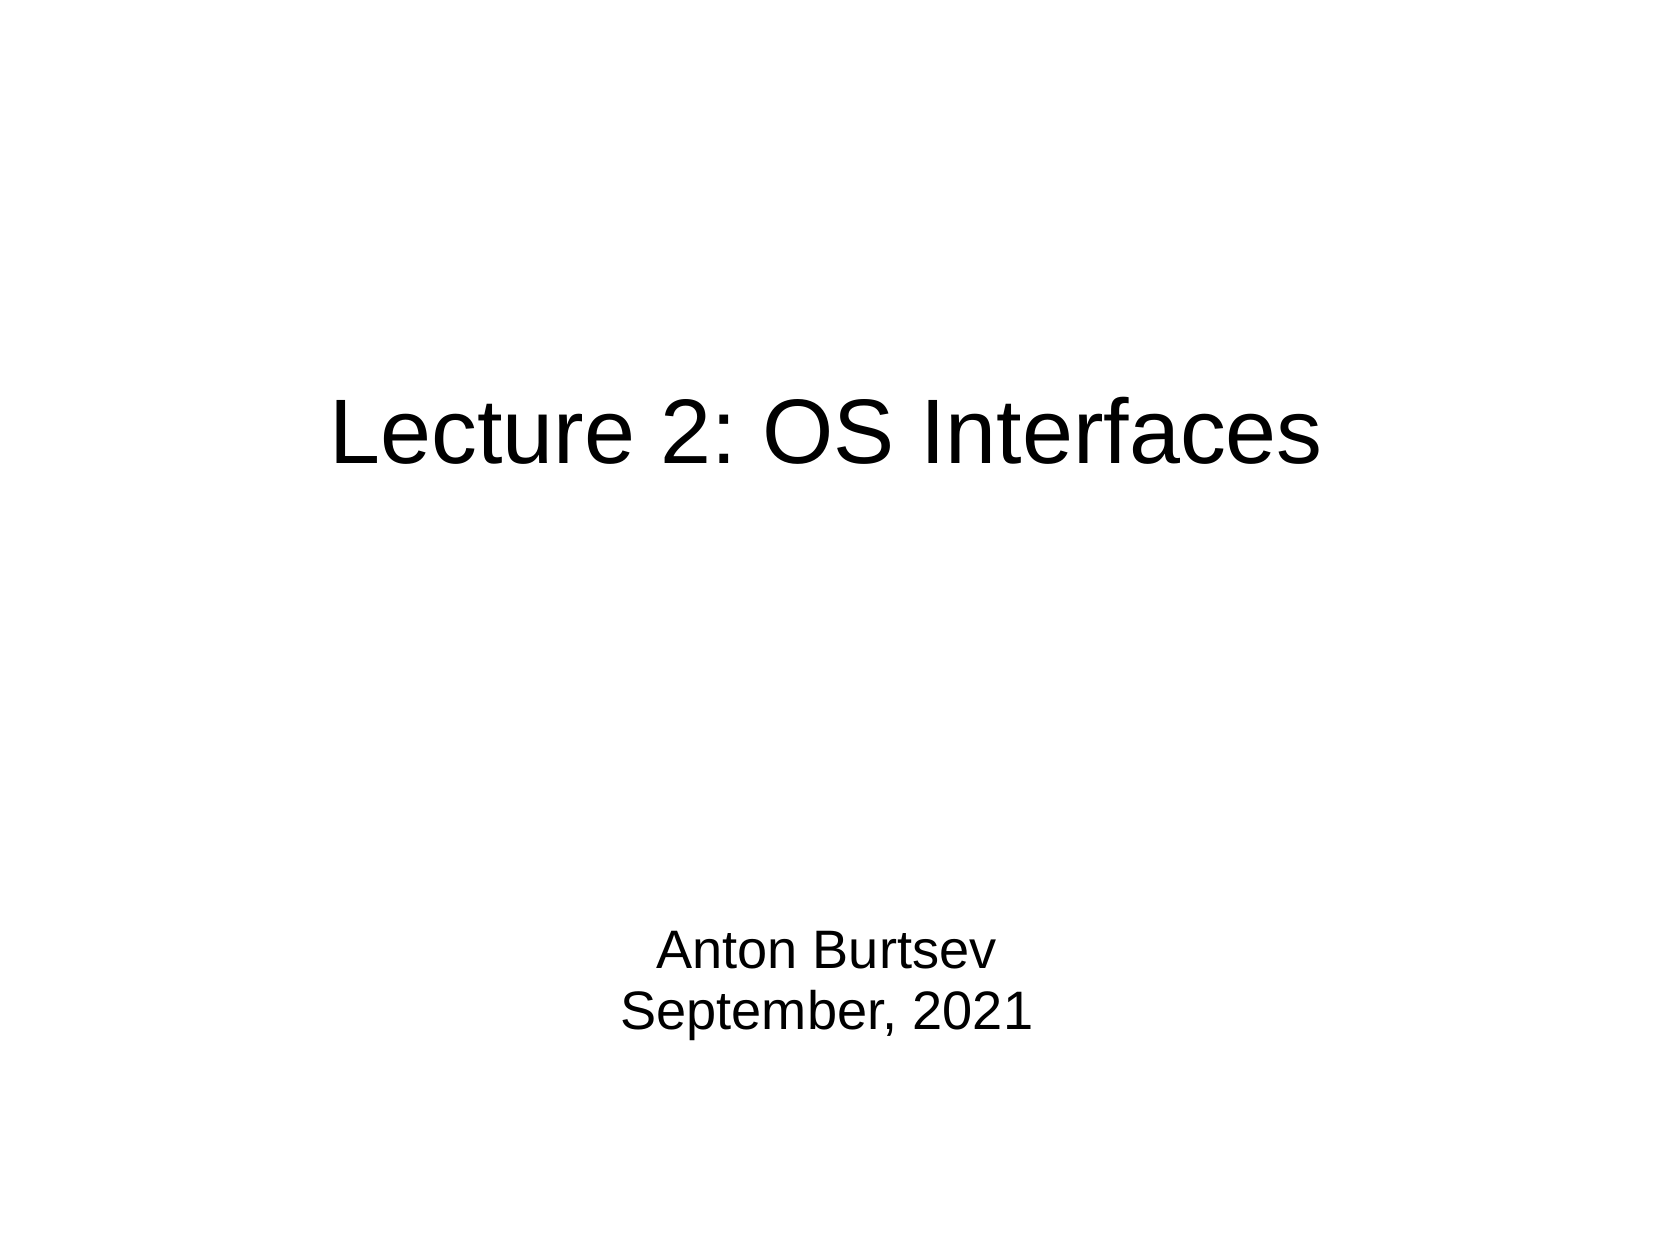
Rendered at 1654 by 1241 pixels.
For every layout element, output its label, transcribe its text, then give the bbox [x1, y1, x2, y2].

title Lecture 2: OS Interfaces [82, 113, 1571, 637]
subtitle Anton Burtsev September, 2021 [82, 637, 1571, 1109]
